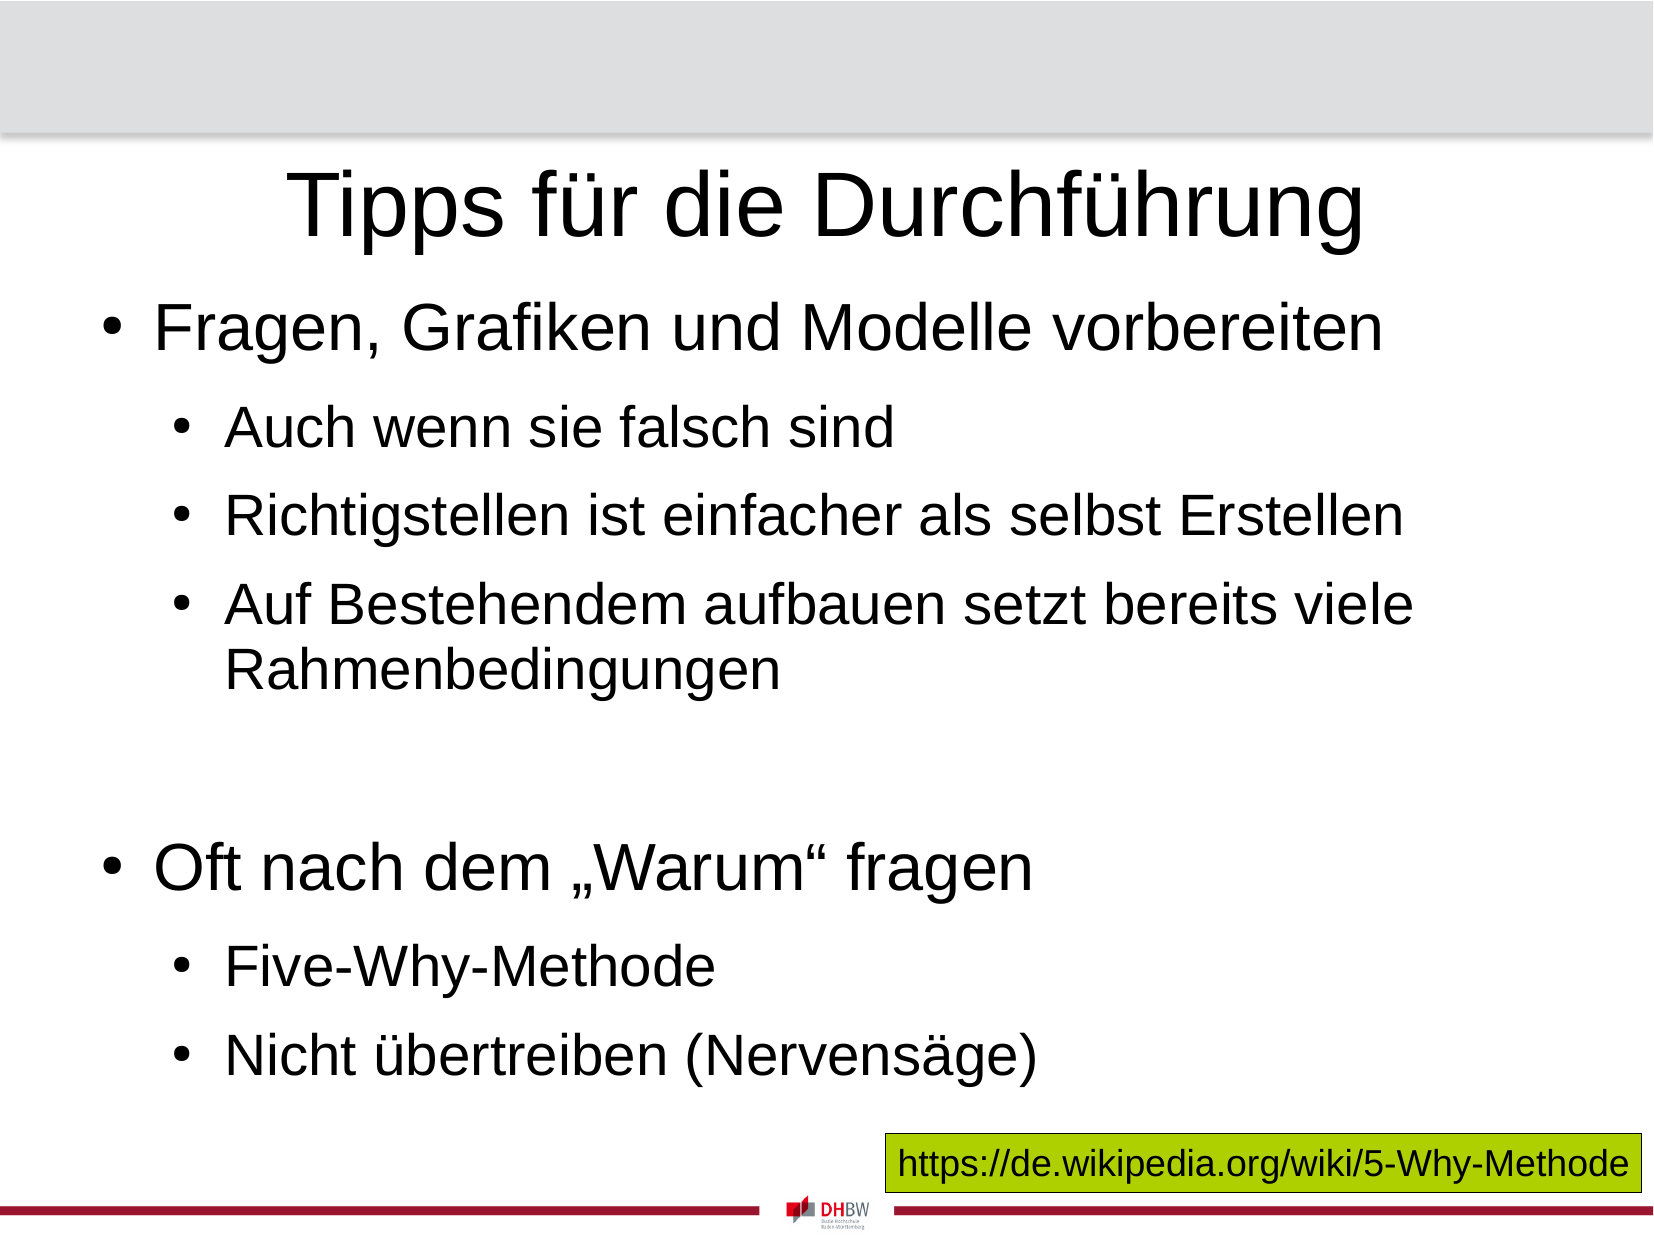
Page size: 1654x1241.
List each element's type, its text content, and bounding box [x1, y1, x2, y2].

picture [0, 1, 1654, 1237]
title Tipps für die Durchführung [82, 147, 1571, 257]
text_box https://de.wikipedia.org/wiki/5-Why-Methode [885, 1133, 1642, 1193]
list Fragen, Grafiken und Modelle vorbereiten Auch wenn sie falsch sind Richtigstellen ist einfacher als selbst Erstellen Auf Bestehendem aufbauen setzt bereits viele Rahmenbedingungen Oft nach dem „Warum“ fragen Five-Why-Methode Nicht übertreiben (Nervensäge) [82, 290, 1571, 1087]
